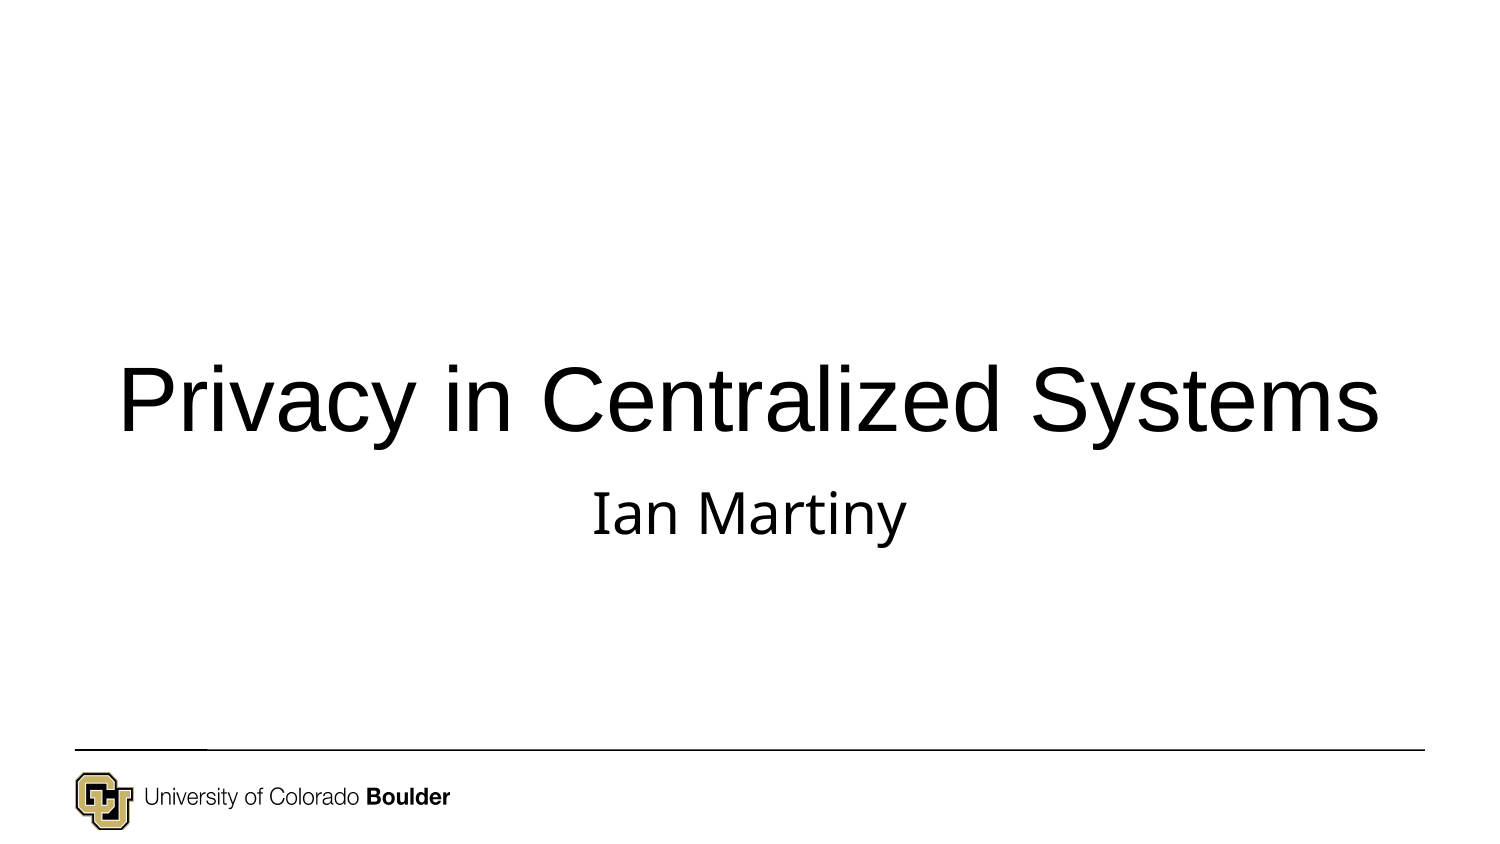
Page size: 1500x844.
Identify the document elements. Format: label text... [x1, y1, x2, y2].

subtitle Ian Martiny [51, 464, 1449, 595]
picture [75, 772, 450, 830]
title Privacy in Centralized Systems [51, 122, 1449, 459]
